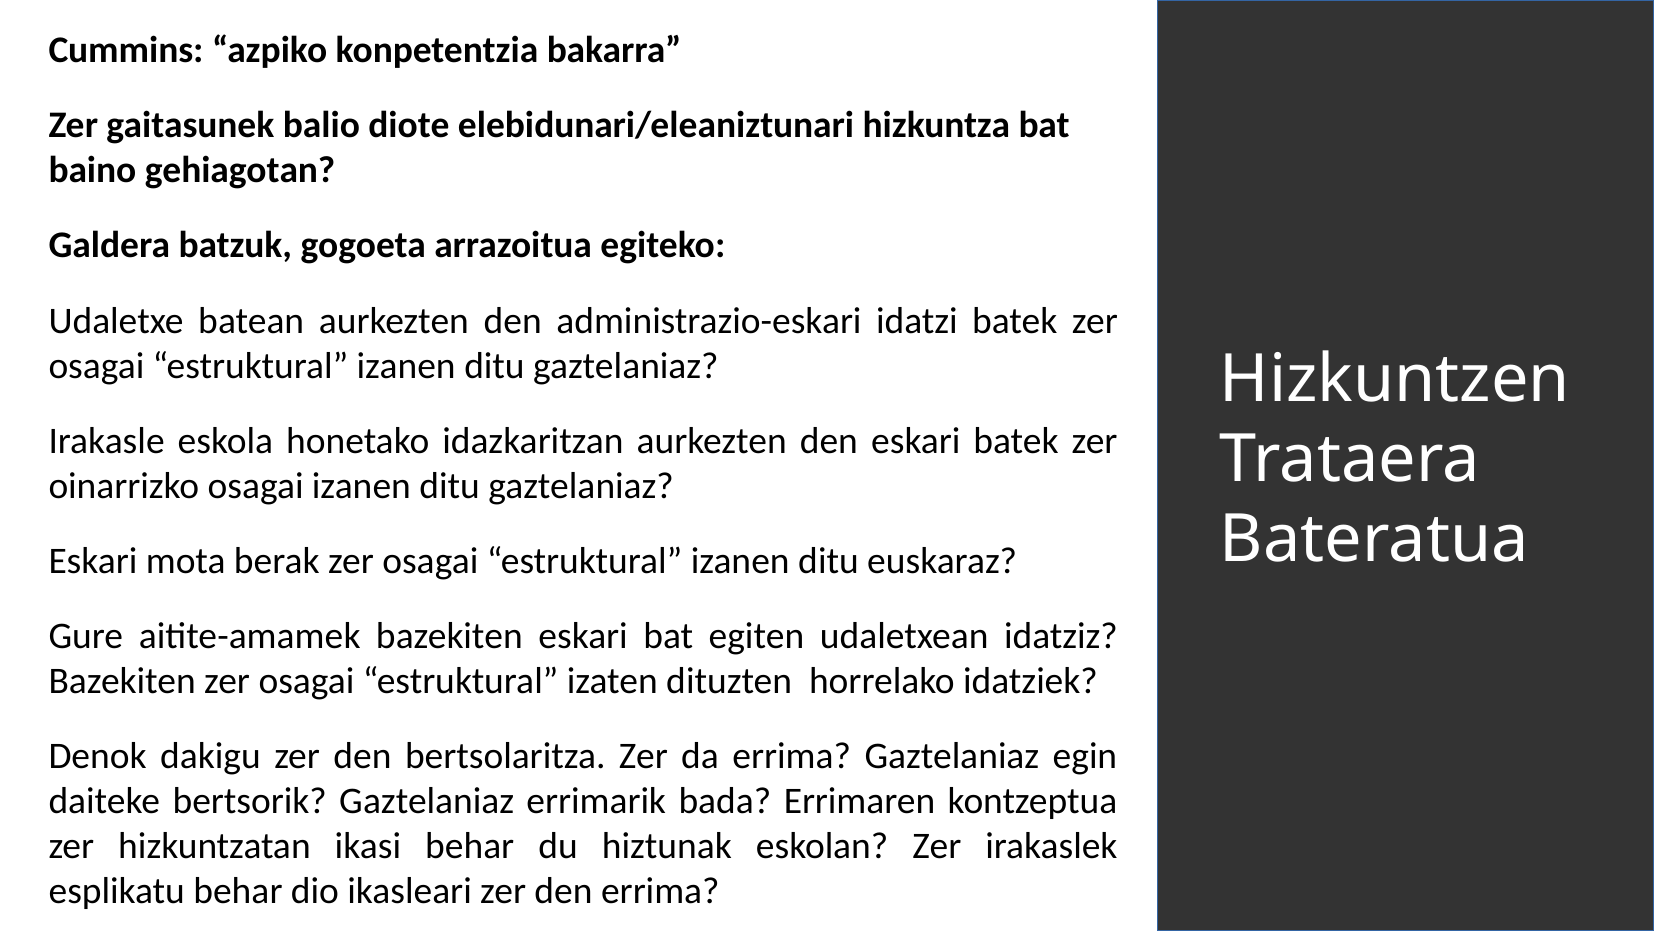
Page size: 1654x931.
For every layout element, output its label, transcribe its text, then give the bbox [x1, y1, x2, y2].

list Cummins: “azpiko konpetentzia bakarra” Zer gaitasunek balio diote elebidunari/eleaniztunari hizkuntza bat baino gehiagotan? Galdera batzuk, gogoeta arrazoitua egiteko: Udaletxe batean aurkezten den administrazio-eskari idatzi batek zer osagai “estruktural” izanen ditu gaztelaniaz? Irakasle eskola honetako idazkaritzan aurkezten den eskari batek zer oinarrizko osagai izanen ditu gaztelaniaz? Eskari mota berak zer osagai “estruktural” izanen ditu euskaraz? Gure aitite-amamek bazekiten eskari bat egiten udaletxean idatziz? Bazekiten zer osagai “estruktural” izaten dituzten horrelako idatziek? Denok dakigu zer den bertsolaritza. Zer da errima? Gaztelaniaz egin daiteke bertsorik? Gaztelaniaz errimarik bada? Errimaren kontzeptua zer hizkuntzatan ikasi behar du hiztunak eskolan? Zer irakaslek esplikatu behar dio ikasleari zer den errima? [33, 17, 1134, 892]
title Hizkuntzen Trataera Bateratua [1204, 47, 1630, 862]
